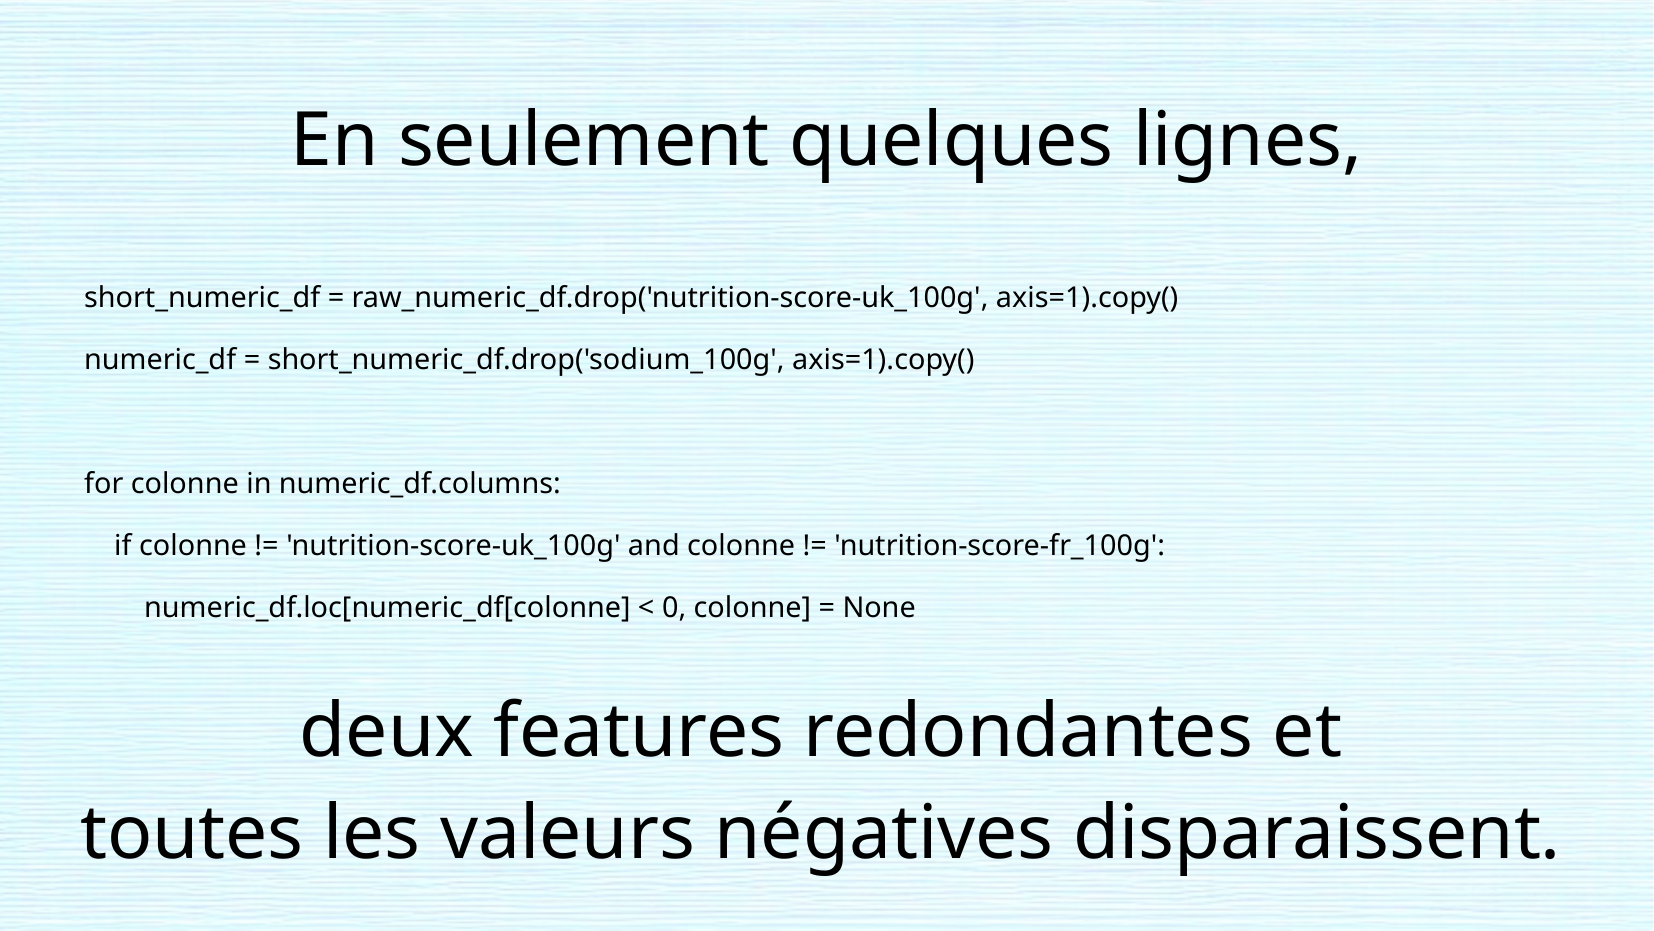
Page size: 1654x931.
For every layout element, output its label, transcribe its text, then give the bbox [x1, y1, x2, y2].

title En seulement quelques lignes, [82, 59, 1571, 215]
list short_numeric_df = raw_numeric_df.drop('nutrition-score-uk_100g', axis=1).copy() numeric_df = short_numeric_df.drop('sodium_100g', axis=1).copy() for colonne in numeric_df.columns: if colonne != 'nutrition-score-uk_100g' and colonne != 'nutrition-score-fr_100g': numeric_df.loc[numeric_df[colonne] < 0, colonne] = None [29, 214, 1565, 628]
title deux features redondantes et toutes les valeurs négatives disparaissent. [76, 701, 1565, 857]
